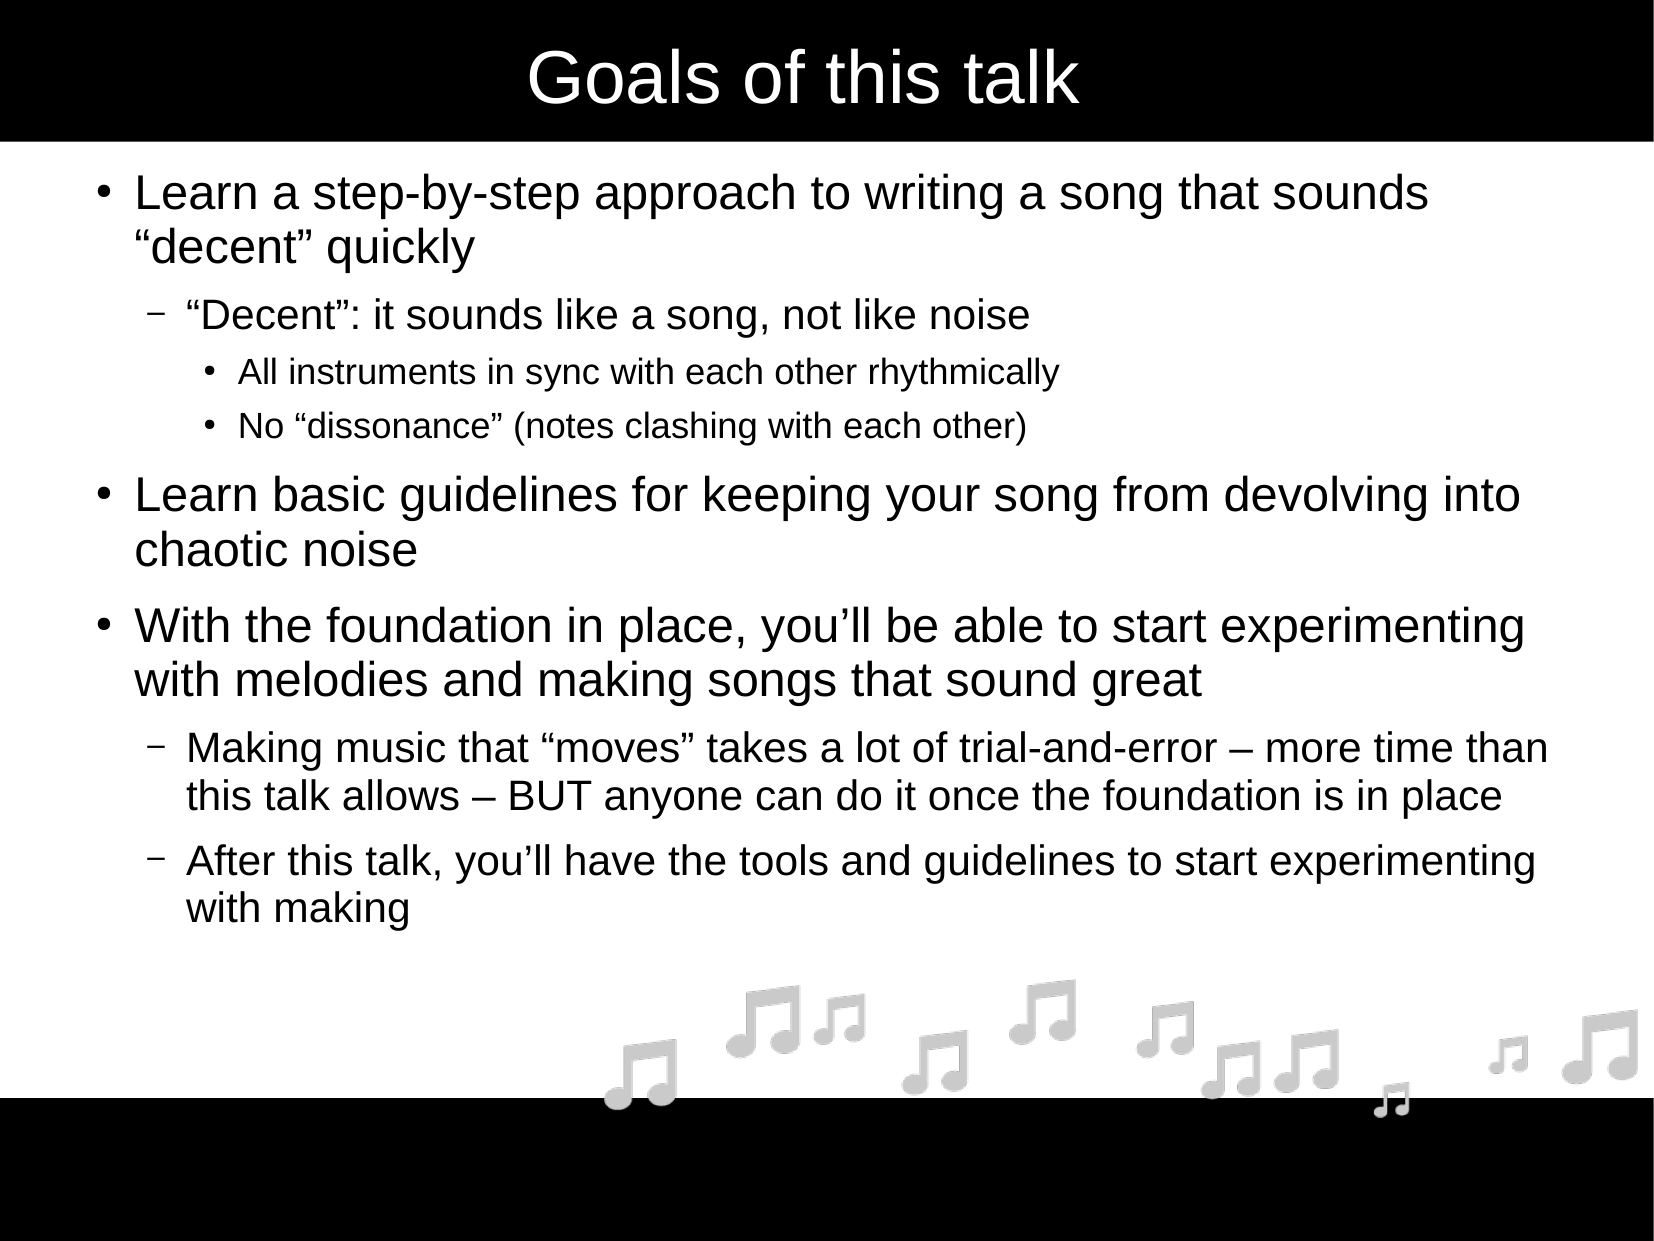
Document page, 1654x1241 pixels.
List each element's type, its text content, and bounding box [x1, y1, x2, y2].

list Learn a step-by-step approach to writing a song that sounds “decent” quickly “Decent”: it sounds like a song, not like noise All instruments in sync with each other rhythmically No “dissonance” (notes clashing with each other) Learn basic guidelines for keeping your song from devolving into chaotic noise With the foundation in place, you’ll be able to start experimenting with melodies and making songs that sound great Making music that “moves” takes a lot of trial-and-error – more time than this talk allows – BUT anyone can do it once the foundation is in place After this talk, you’ll have the tools and guidelines to start experimenting with making [82, 165, 1571, 1010]
title Goals of this talk [59, 8, 1548, 148]
